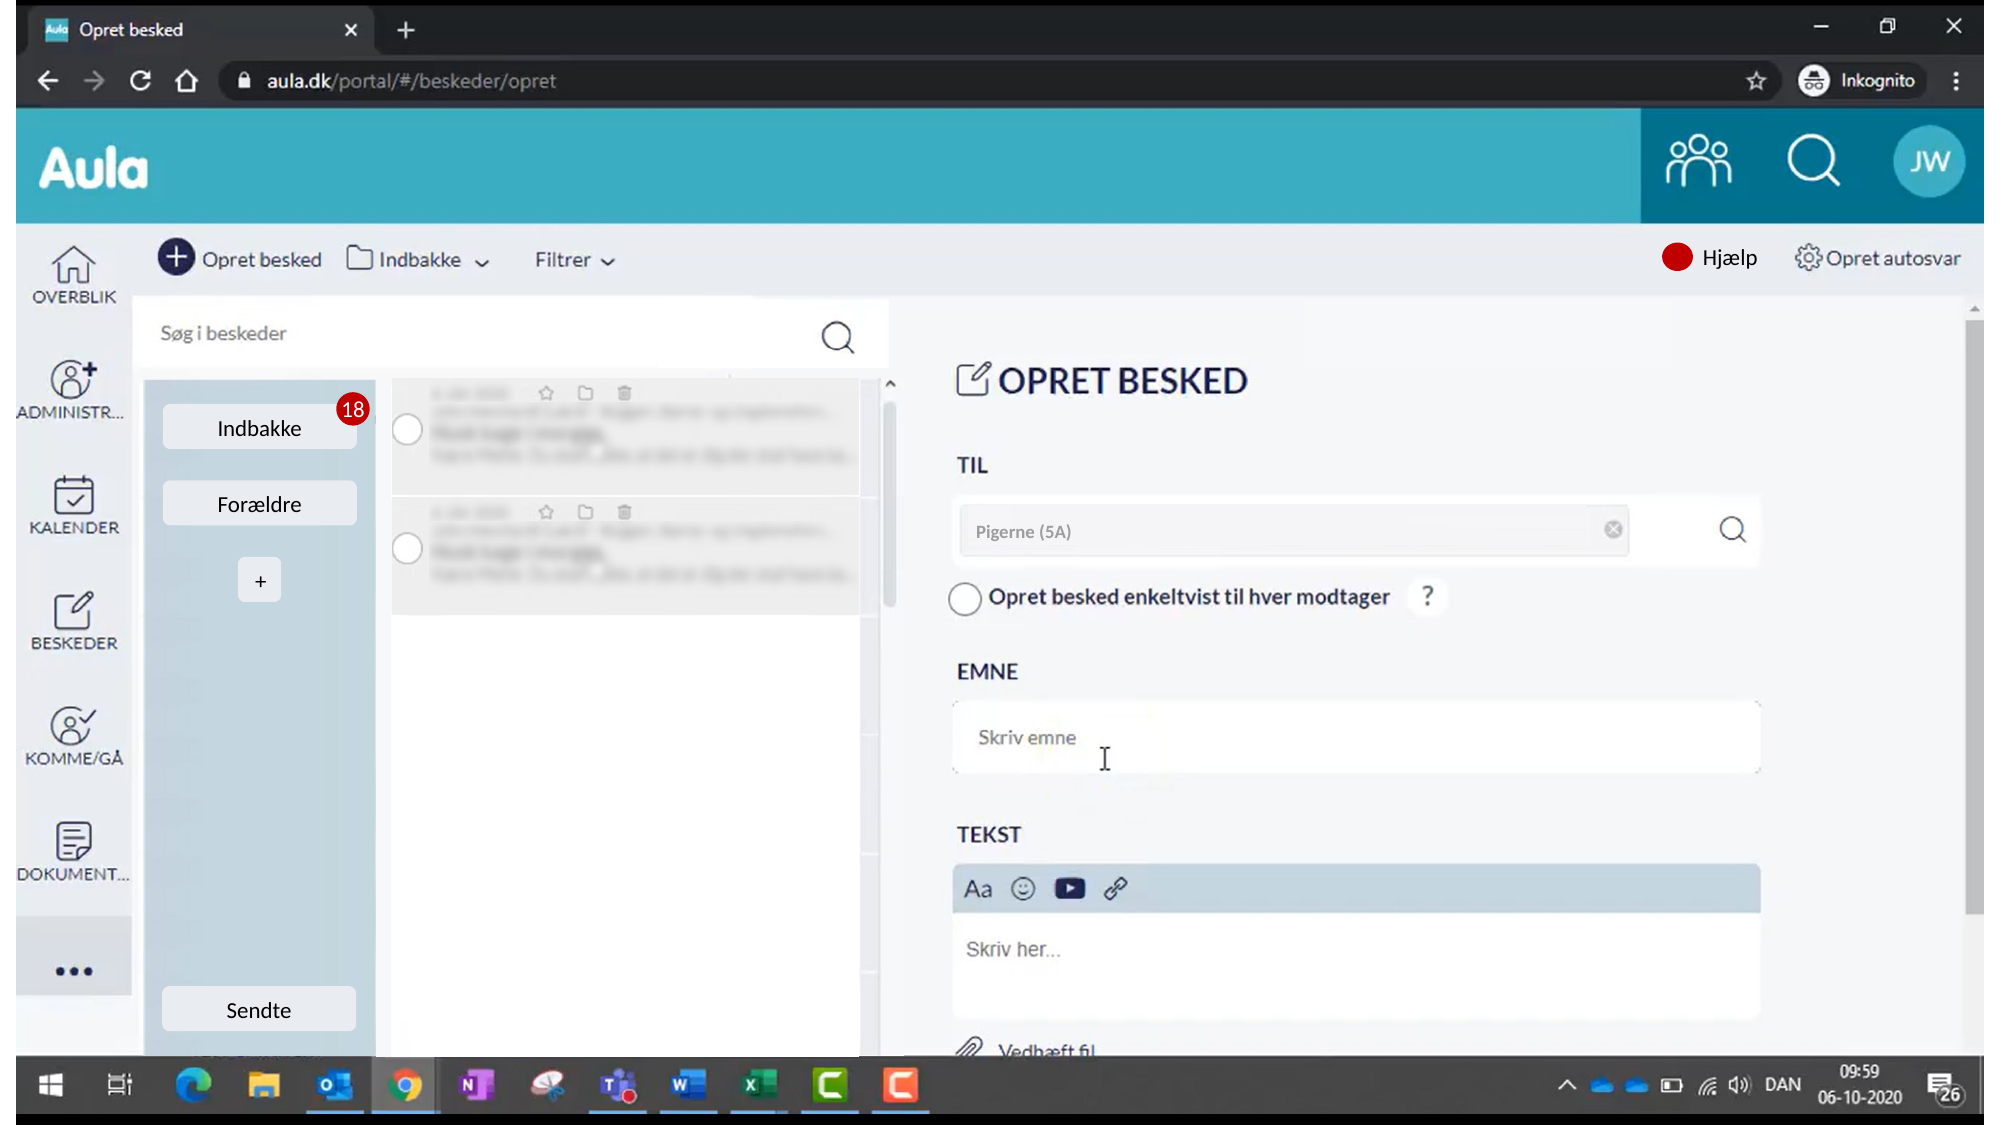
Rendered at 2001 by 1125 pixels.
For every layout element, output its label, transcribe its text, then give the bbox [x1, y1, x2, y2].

picture [1893, 126, 1965, 197]
picture [16, 0, 1984, 1125]
picture [1785, 128, 1840, 186]
picture [1666, 131, 1732, 191]
text_box 18 [326, 387, 392, 431]
text_box + [237, 556, 282, 602]
text_box Sendte [162, 986, 357, 1032]
text_box Pigerne (5A) [960, 512, 1181, 551]
text_box Indbakke [162, 403, 357, 449]
text_box [1662, 242, 1687, 271]
text_box Hjælp [1687, 235, 1774, 279]
text_box Forældre [162, 480, 357, 526]
